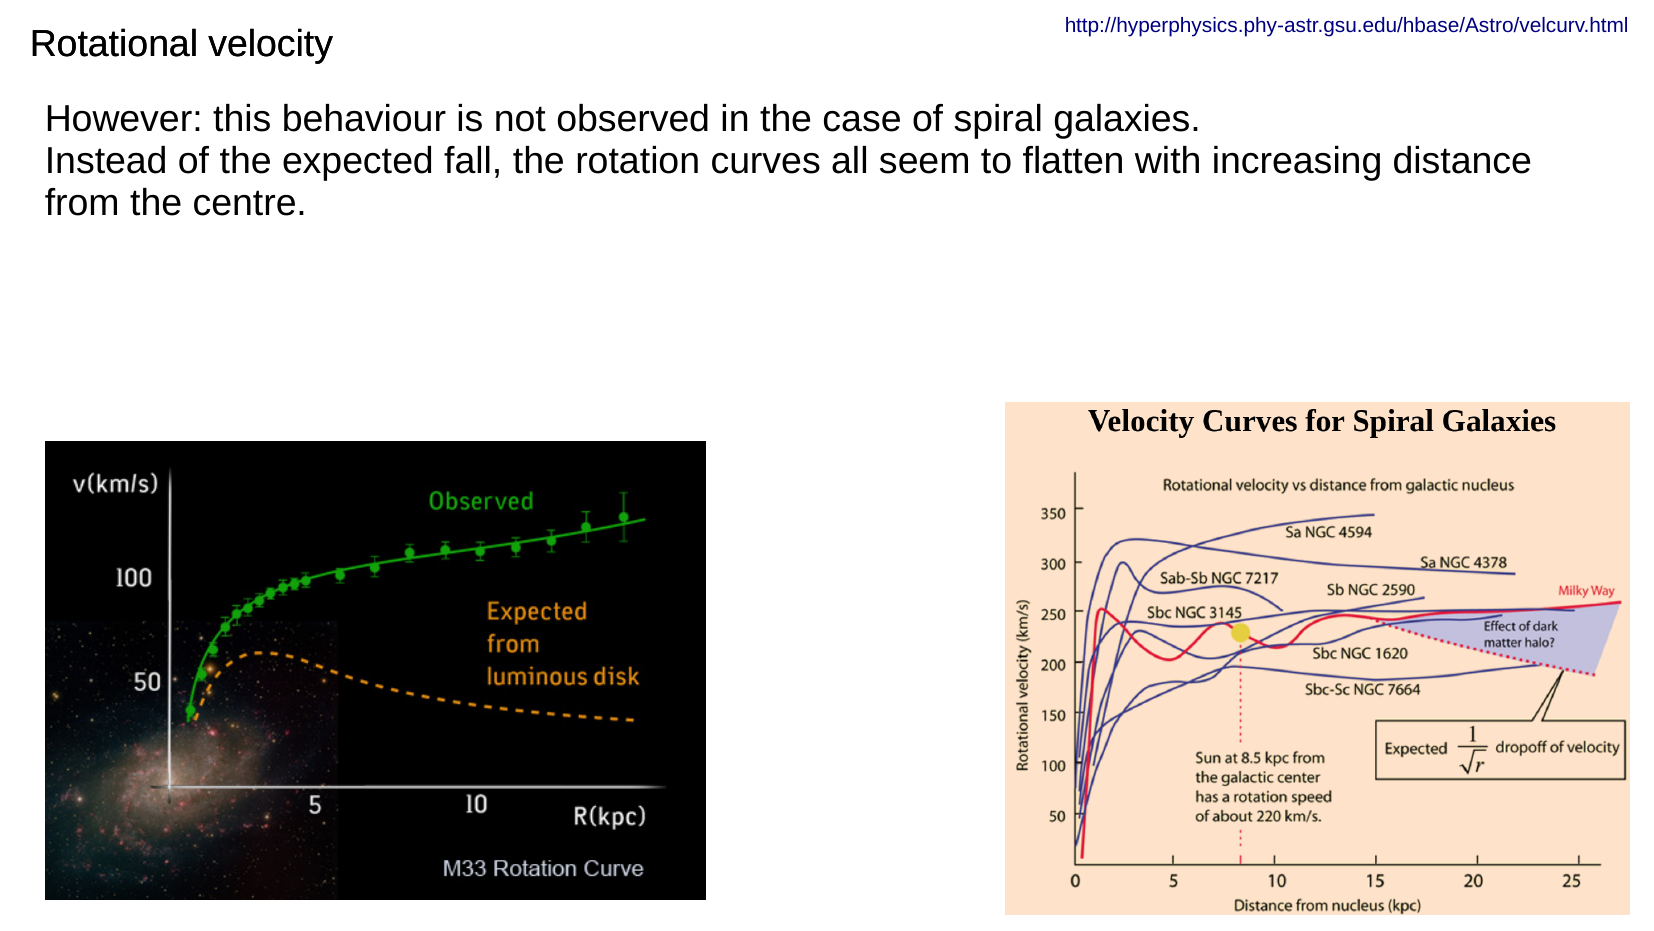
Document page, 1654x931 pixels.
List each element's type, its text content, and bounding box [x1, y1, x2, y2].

text_box http://hyperphysics.phy-astr.gsu.edu/hbase/Astro/velcurv.html [1050, 6, 1644, 46]
text_box However: this behaviour is not observed in the case of spiral galaxies. Instead of the expected fall, the rotation curves all seem to flatten with increasing distance from the centre. [30, 90, 1591, 231]
text_box Rotational velocity [15, 15, 1591, 72]
picture [45, 441, 706, 901]
picture [1005, 402, 1630, 916]
